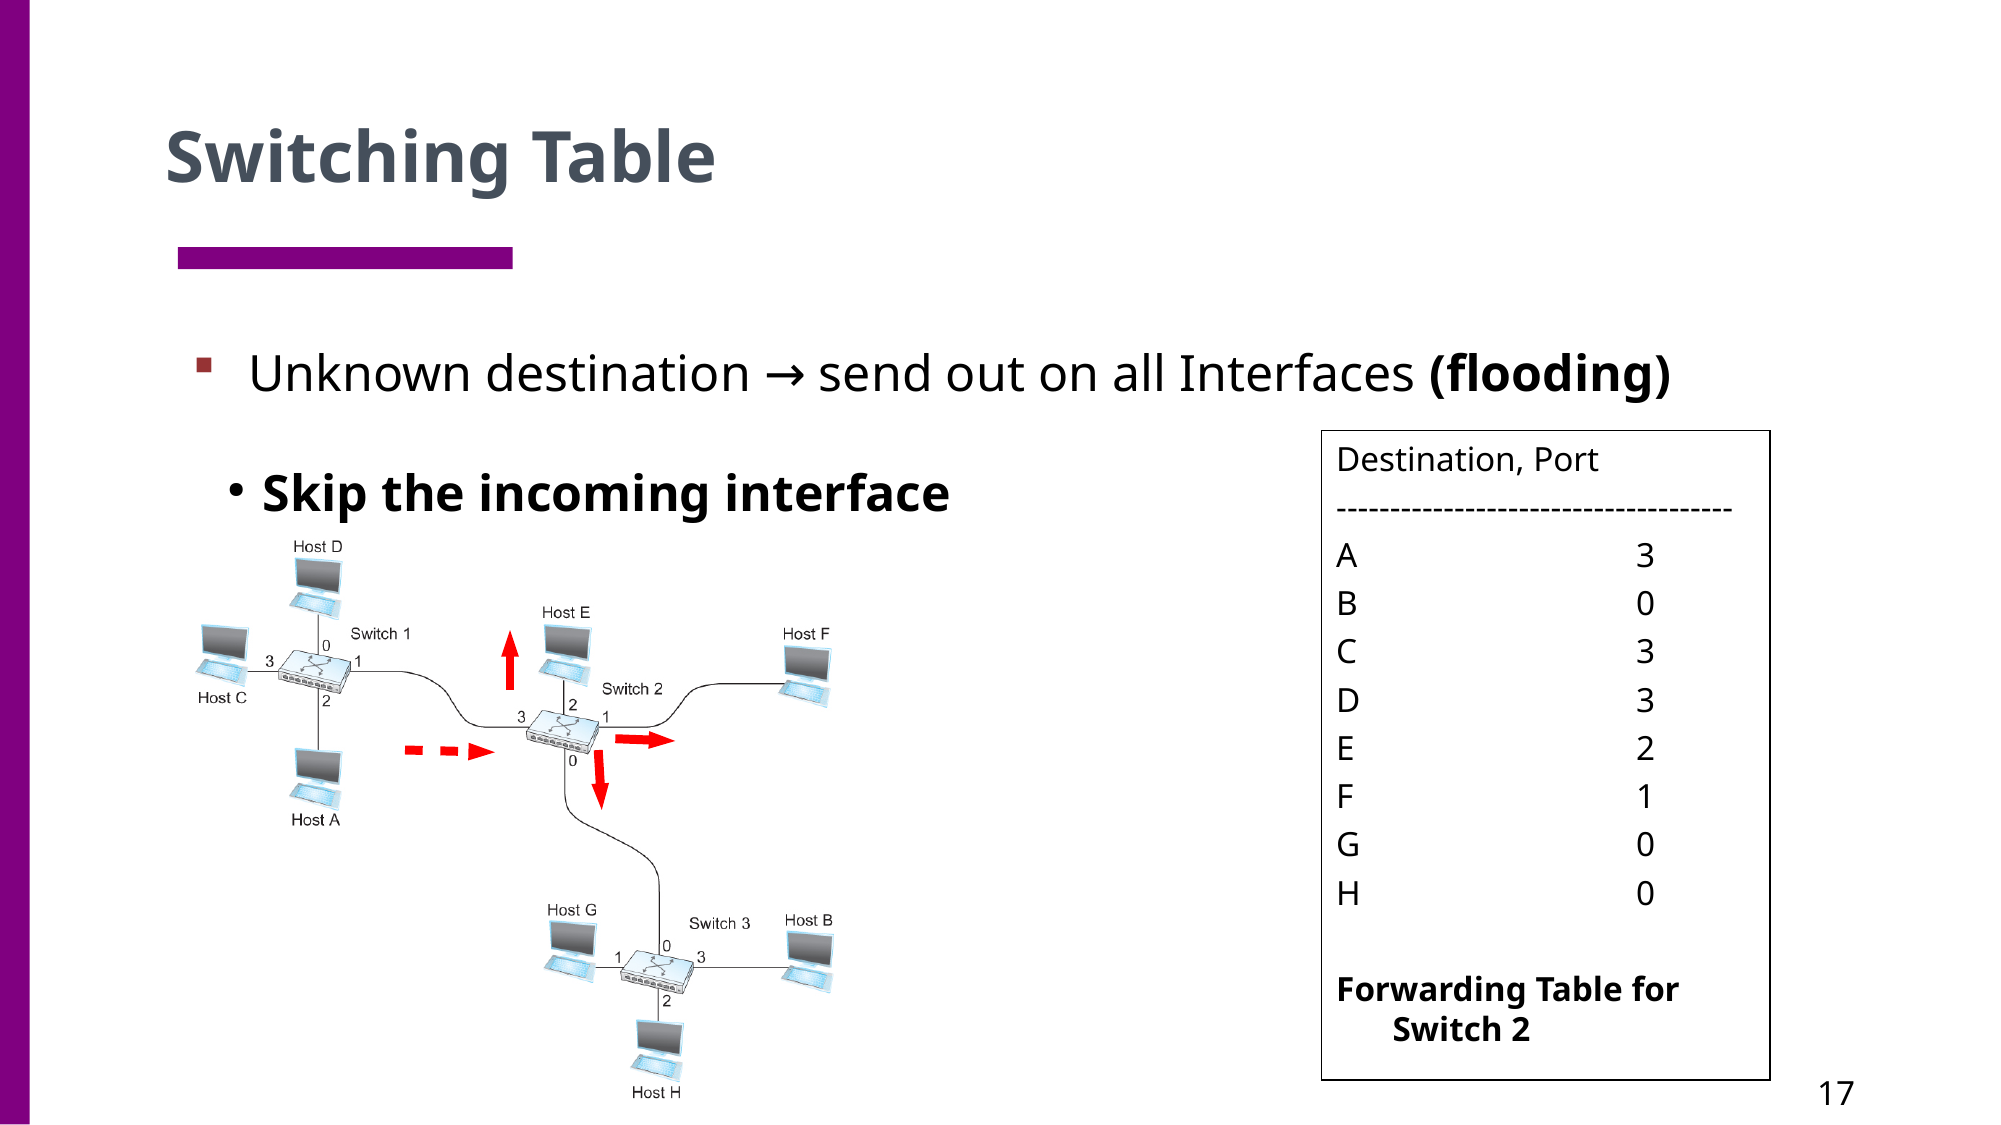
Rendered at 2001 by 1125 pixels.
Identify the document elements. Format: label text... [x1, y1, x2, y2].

picture [195, 538, 834, 1101]
list Destination, Port ------------------------------------- A 3 B 0 C 3 D 3 E 2 F 1 G 0 H 0 Forwarding Table for Switch 2 [1321, 430, 1771, 1081]
text_box Unknown destination → send out on all Interfaces (flooding) Skip the incoming interface [177, 326, 1875, 1050]
text_box Switching Table [151, 0, 1849, 212]
